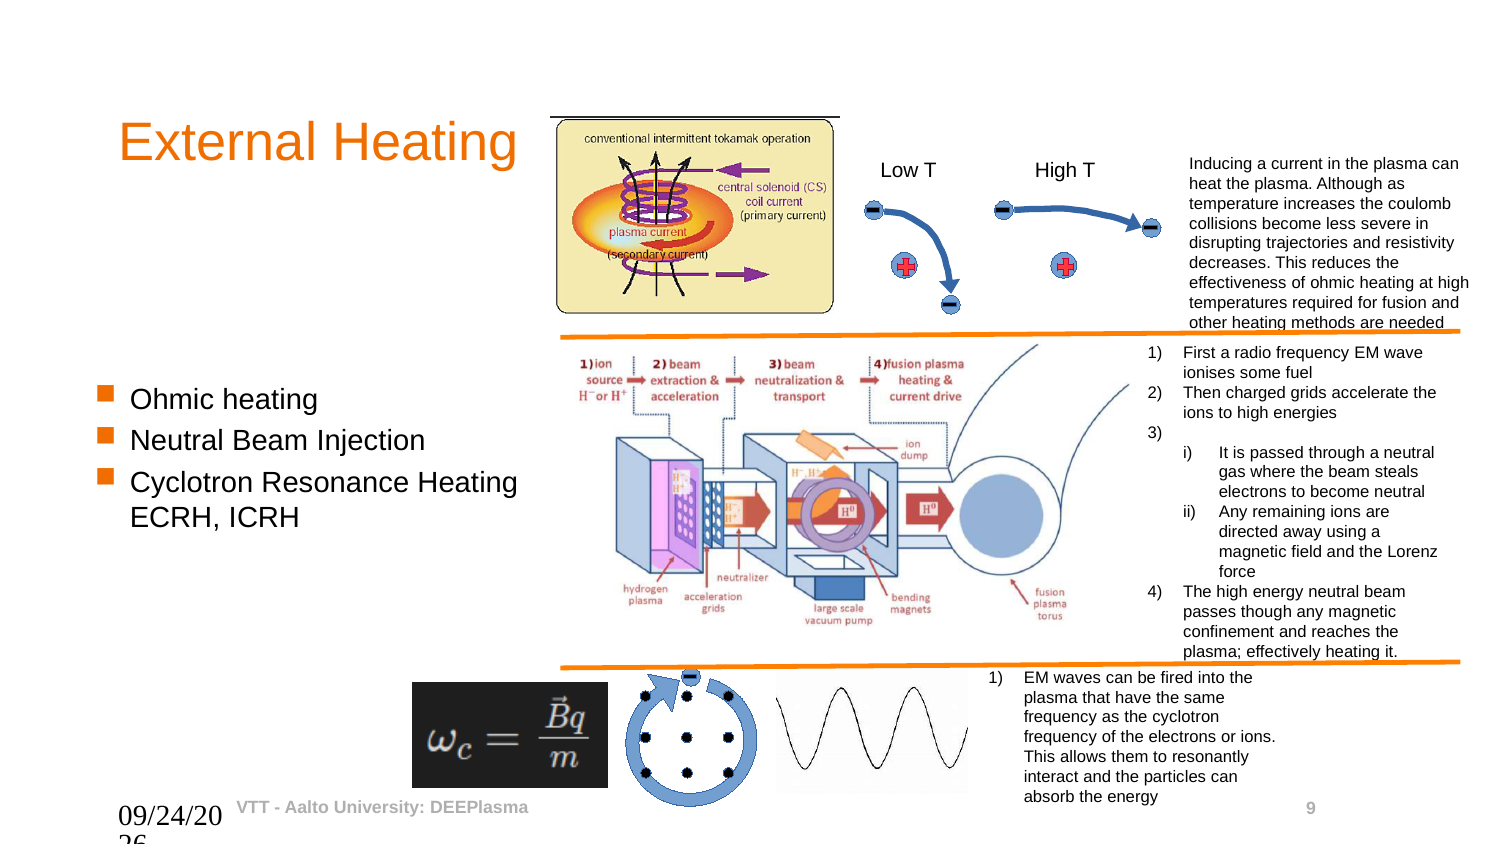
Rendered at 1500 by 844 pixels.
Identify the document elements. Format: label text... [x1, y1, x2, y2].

text_box [864, 200, 884, 220]
text_box [625, 674, 757, 807]
text_box [681, 690, 693, 702]
text_box Inducing a current in the plasma can heat the plasma. Although as temperature increases the coulomb collisions become less severe in disrupting trajectories and resistivity decreases. This reduces the effectiveness of ohmic heating at high temperatures required for fusion and other heating methods are needed [1174, 145, 1500, 386]
title External Heating [118, 108, 1258, 169]
list Ohmic heating Neutral Beam Injection Cyclotron Resonance Heating ECRH, ICRH [94, 380, 539, 523]
text_box [994, 200, 1014, 220]
text_box [941, 295, 961, 315]
text_box Low T [865, 149, 969, 189]
text_box [681, 732, 693, 743]
text_box [681, 767, 693, 779]
text_box [1142, 218, 1162, 238]
text_box High T [1020, 149, 1123, 189]
picture [412, 682, 608, 788]
text_box EM waves can be fired into the plasma that have the same frequency as the cyclotron frequency of the electrons or ions. This allows them to resonantly interact and the particles can absorb the energy [973, 666, 1300, 844]
picture [776, 668, 968, 794]
picture [550, 116, 840, 316]
text_box [723, 732, 734, 743]
text_box [1050, 252, 1077, 279]
text_box First a radio frequency EM wave ionises some fuel Then charged grids accelerate the ions to high energies It is passed through a neutral gas where the beam steals electrons to become neutral Any remaining ions are directed away using a magnetic field and the Lorenz force The high energy neutral beam passes though any magnetic confinement and reaches the plasma; effectively heating it. [1133, 334, 1459, 650]
text_box [891, 252, 918, 279]
text_box [681, 670, 701, 687]
picture [562, 337, 1133, 638]
